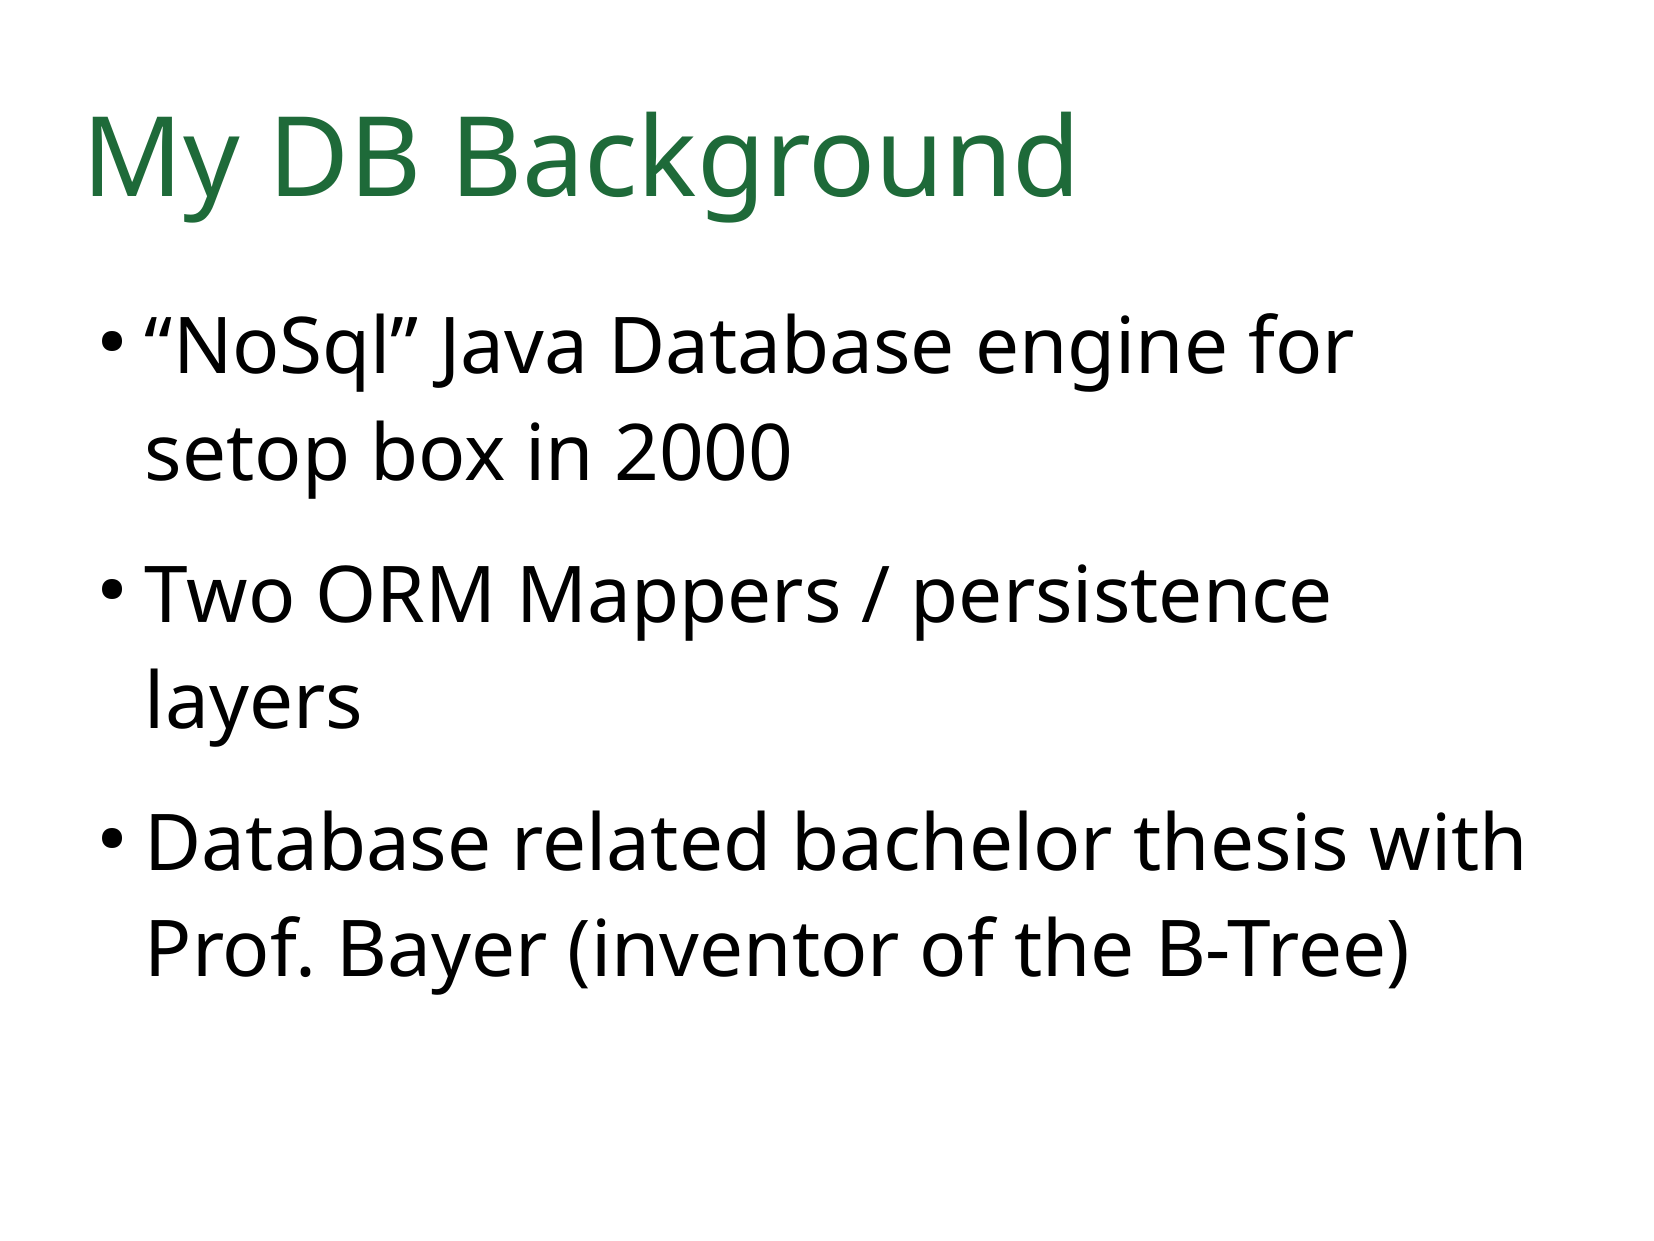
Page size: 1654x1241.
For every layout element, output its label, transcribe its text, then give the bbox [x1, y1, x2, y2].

title My DB Background [82, 49, 1571, 257]
list “NoSql” Java Database engine for setop box in 2000 Two ORM Mappers / persistence layers Database related bachelor thesis with Prof. Bayer (inventor of the B-Tree) [82, 290, 1571, 1010]
